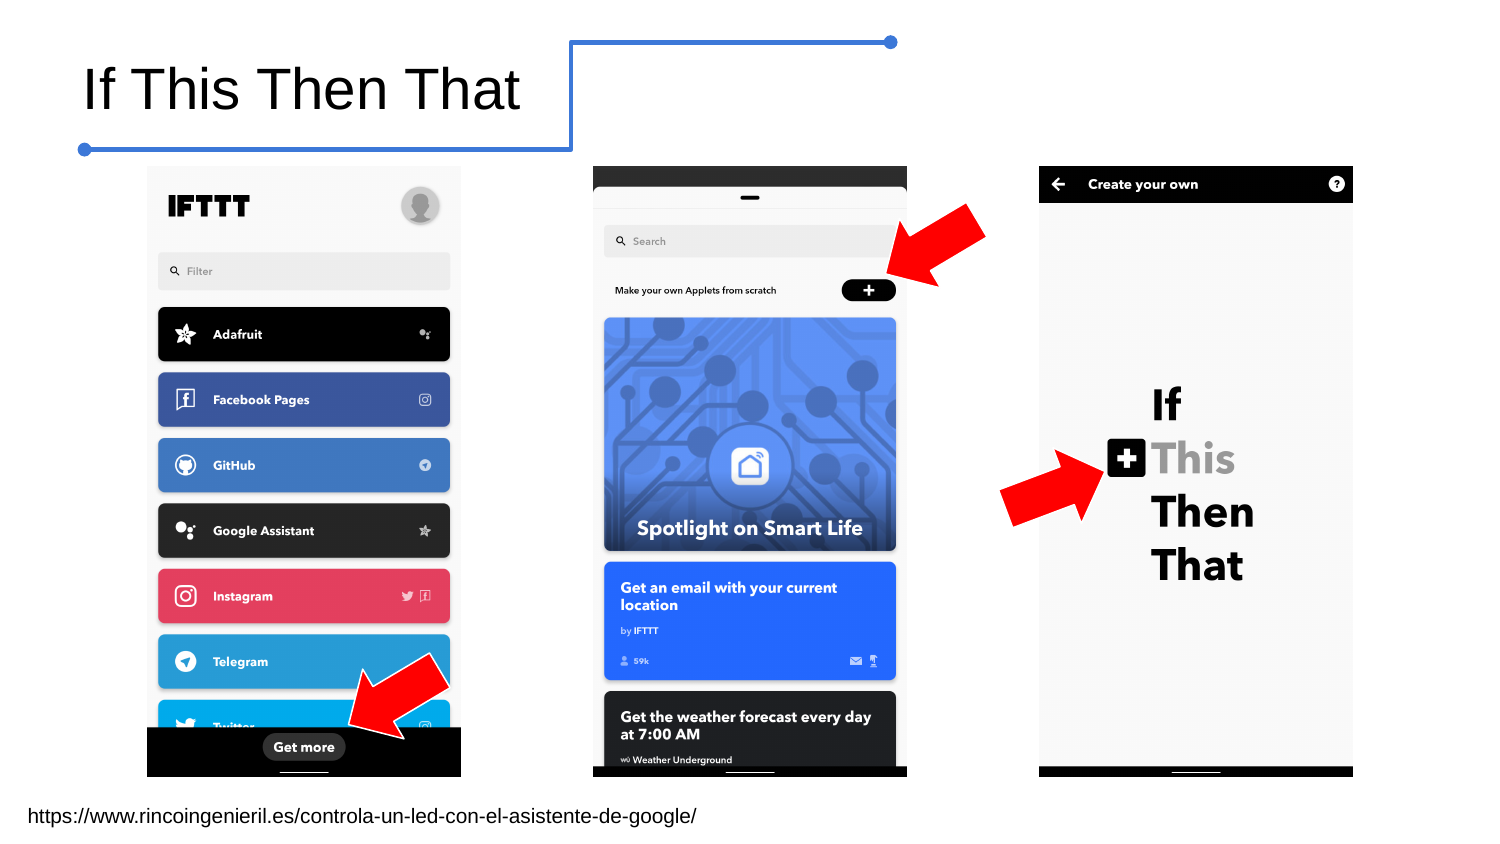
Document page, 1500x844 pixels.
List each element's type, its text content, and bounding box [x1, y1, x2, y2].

picture [593, 166, 907, 777]
title If This Then That [67, 35, 579, 108]
text_box [885, 202, 987, 289]
title If This Then That [573, 45, 579, 108]
picture [147, 166, 461, 777]
text_box [348, 652, 451, 739]
text_box [998, 447, 1106, 528]
picture [1039, 166, 1353, 777]
